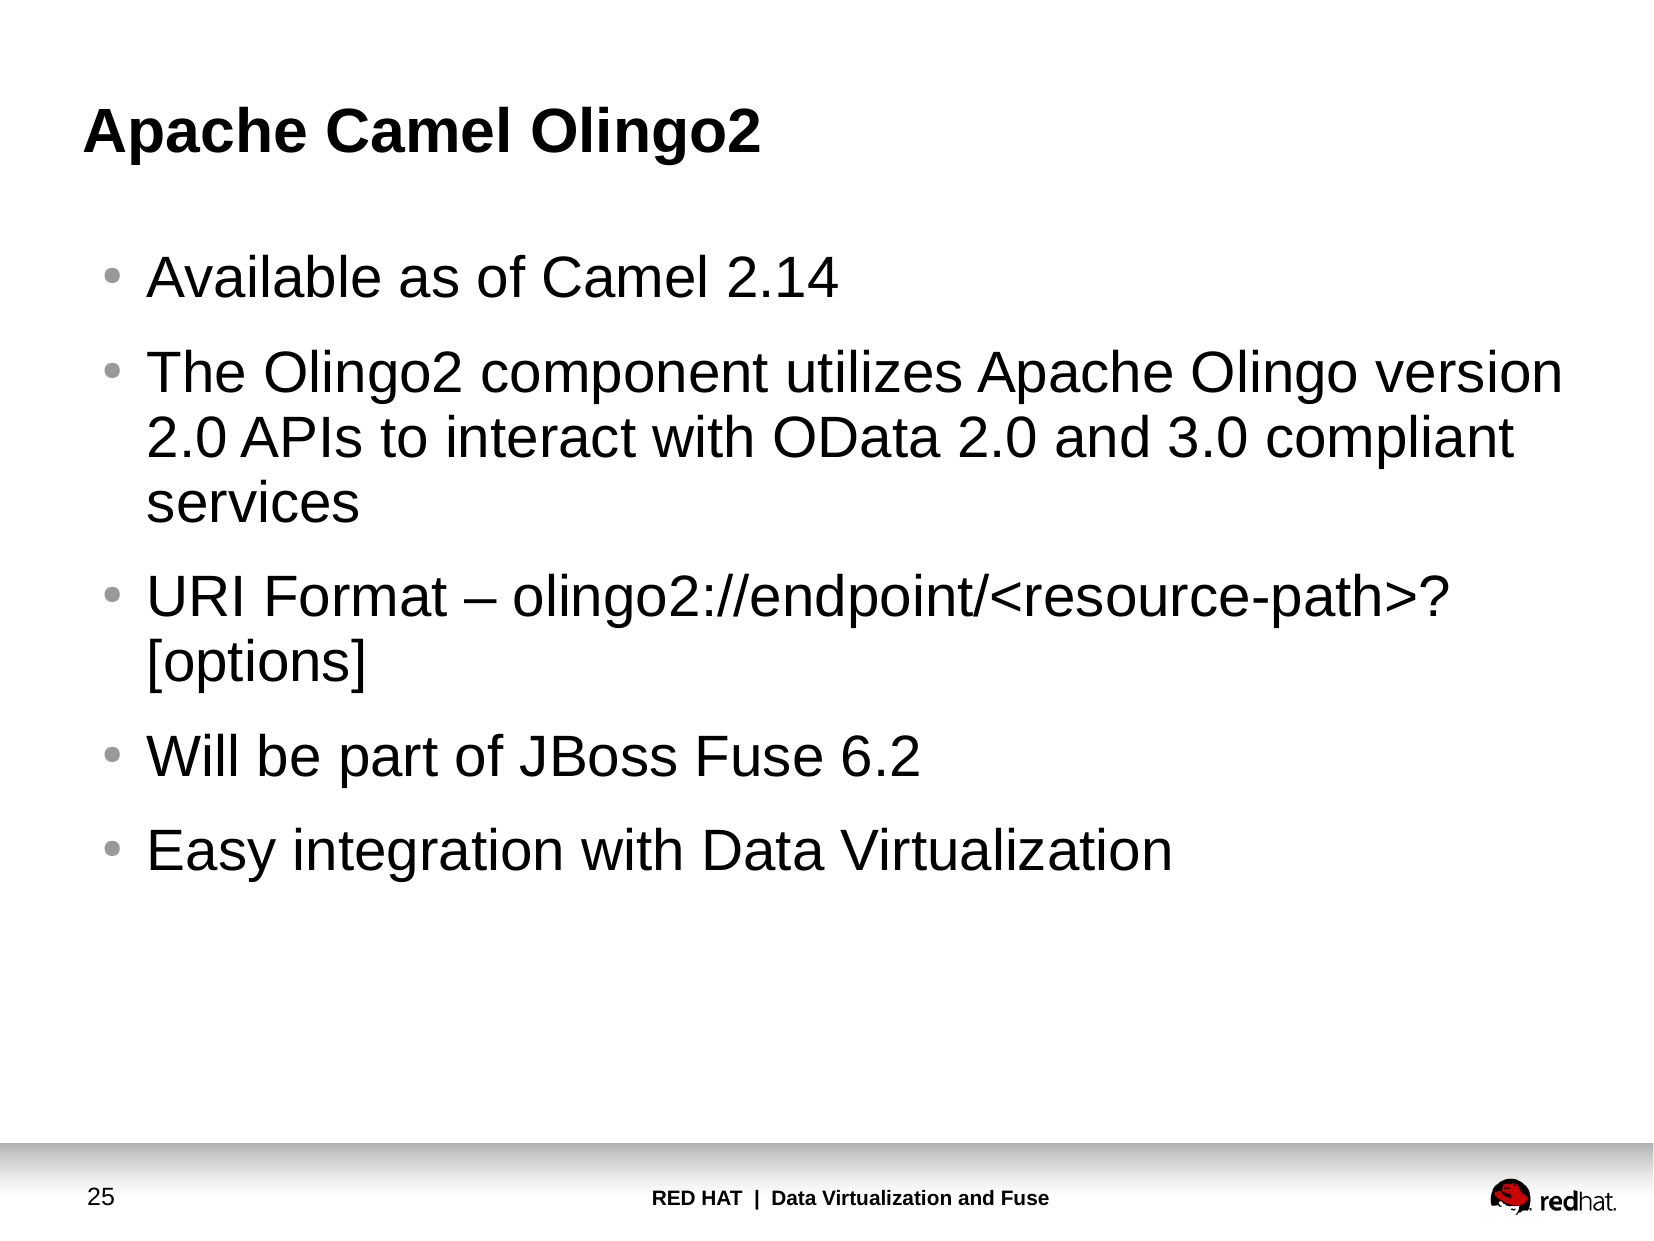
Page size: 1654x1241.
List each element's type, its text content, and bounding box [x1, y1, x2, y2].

picture [0, 1143, 1654, 1241]
list Available as of Camel 2.14 The Olingo2 component utilizes Apache Olingo version 2.0 APIs to interact with OData 2.0 and 3.0 compliant services URI Format – olingo2://endpoint/<resource-path>?[options] Will be part of JBoss Fuse 6.2 Easy integration with Data Virtualization [86, 244, 1576, 1039]
title Apache Camel Olingo2 [82, 37, 1571, 226]
